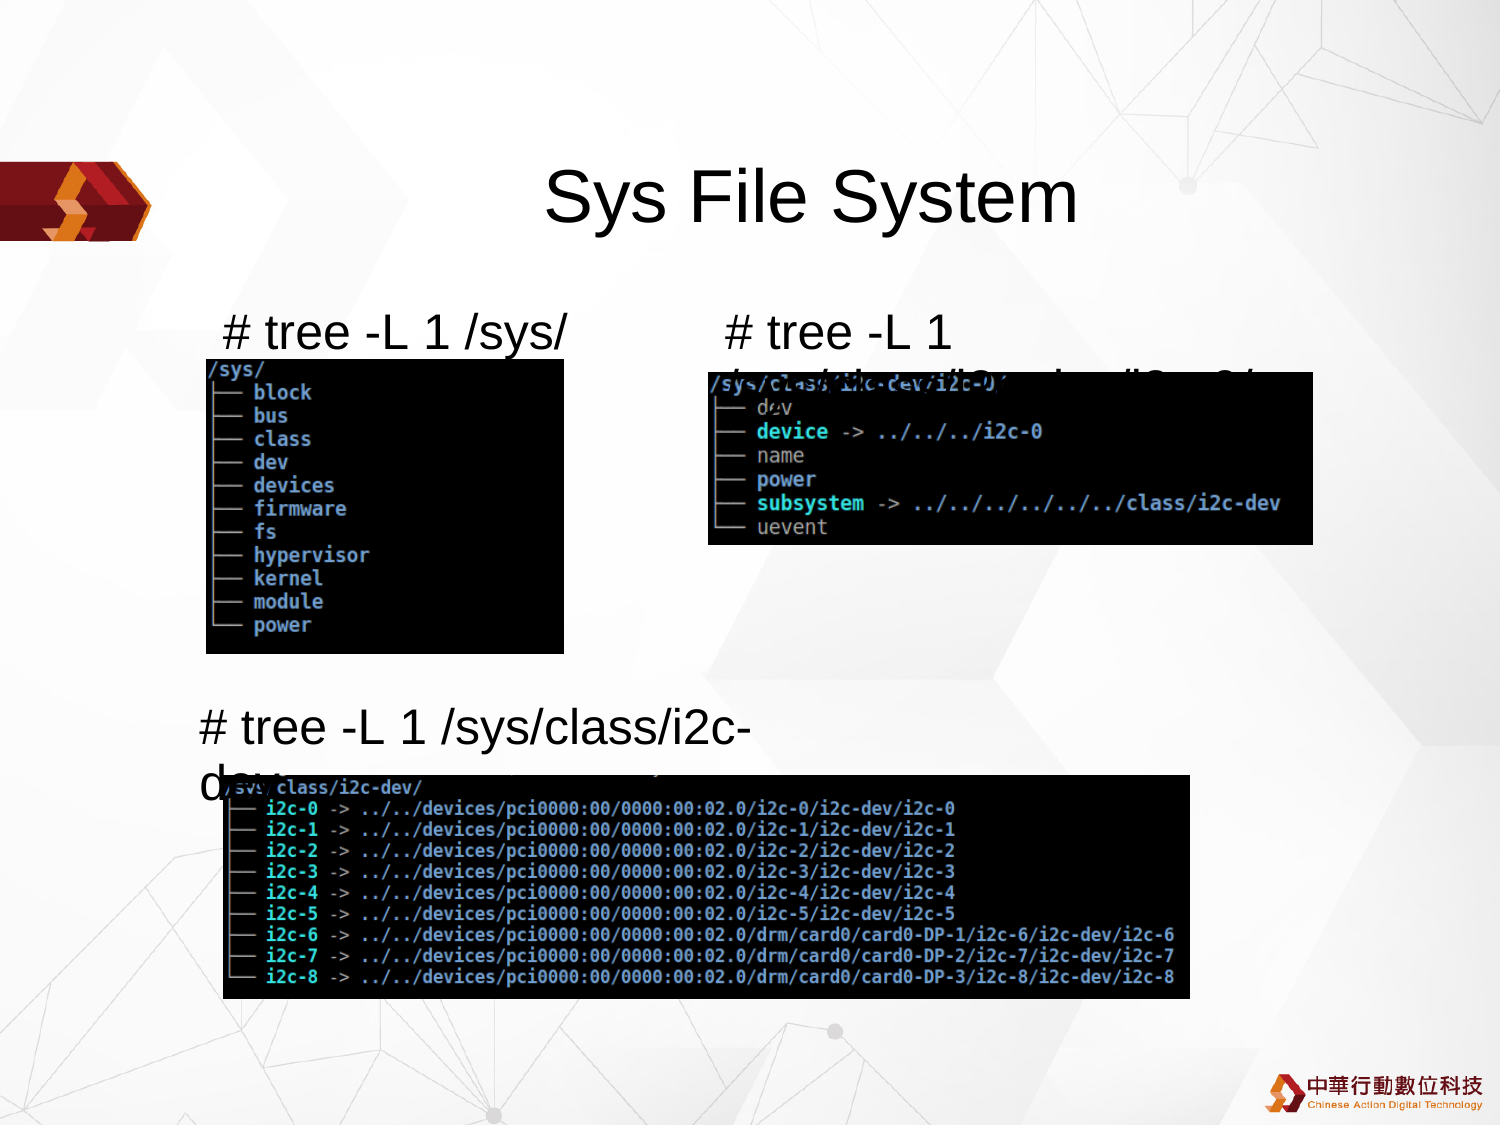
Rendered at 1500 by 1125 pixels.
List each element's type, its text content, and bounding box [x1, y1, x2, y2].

text_box # tree -L 1 /sys/class/i2c-dev/i2c-0/ [654, 304, 1422, 416]
picture [0, 0, 1500, 1125]
text_box # tree -L 1 /sys/ [152, 304, 654, 373]
text_box # tree -L 1 /sys/class/i2c-dev [128, 698, 802, 811]
title Sys File System [118, 112, 1500, 281]
